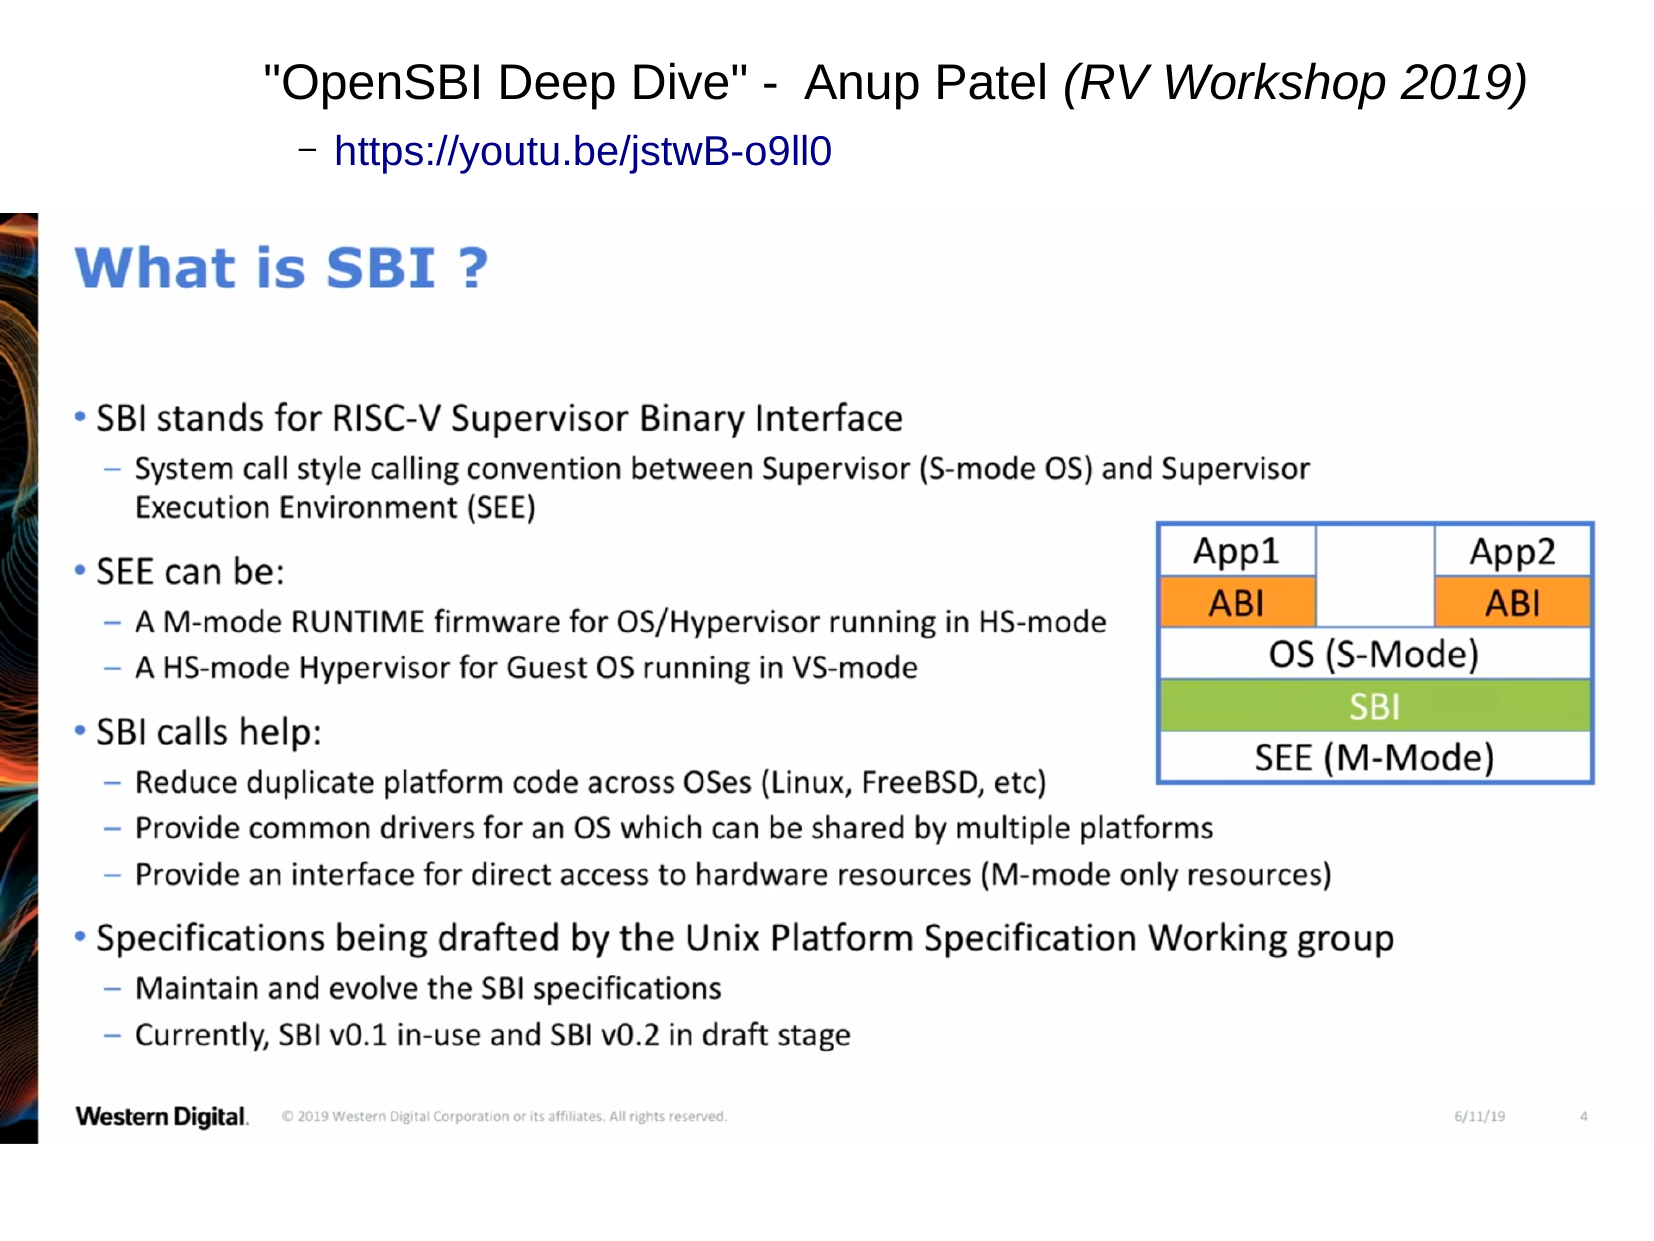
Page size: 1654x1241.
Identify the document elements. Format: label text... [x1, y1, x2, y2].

picture [0, 213, 1654, 1144]
list "OpenSBI Deep Dive" - Anup Patel (RV Workshop 2019) https://youtu.be/jstwB-o9ll0 [0, 54, 1605, 213]
